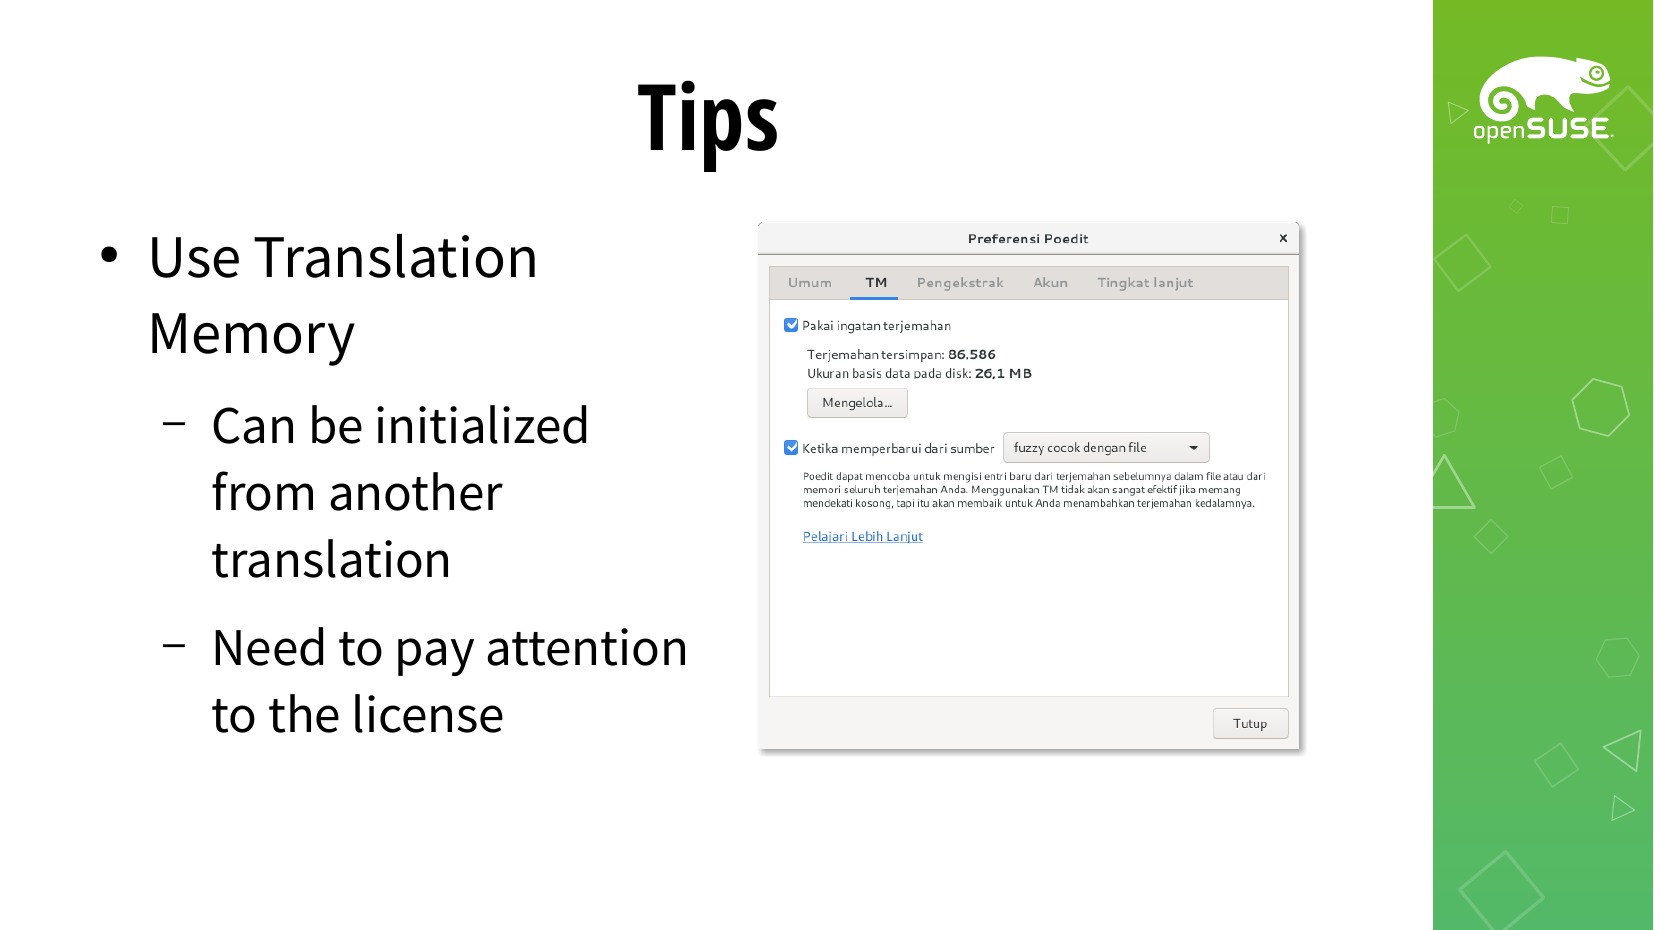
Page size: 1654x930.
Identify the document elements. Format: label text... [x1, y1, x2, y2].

list Use Translation Memory Can be initialized from another translation Need to pay attention to the license [82, 217, 694, 757]
picture [753, 217, 1307, 757]
title Tips [82, 37, 1336, 193]
